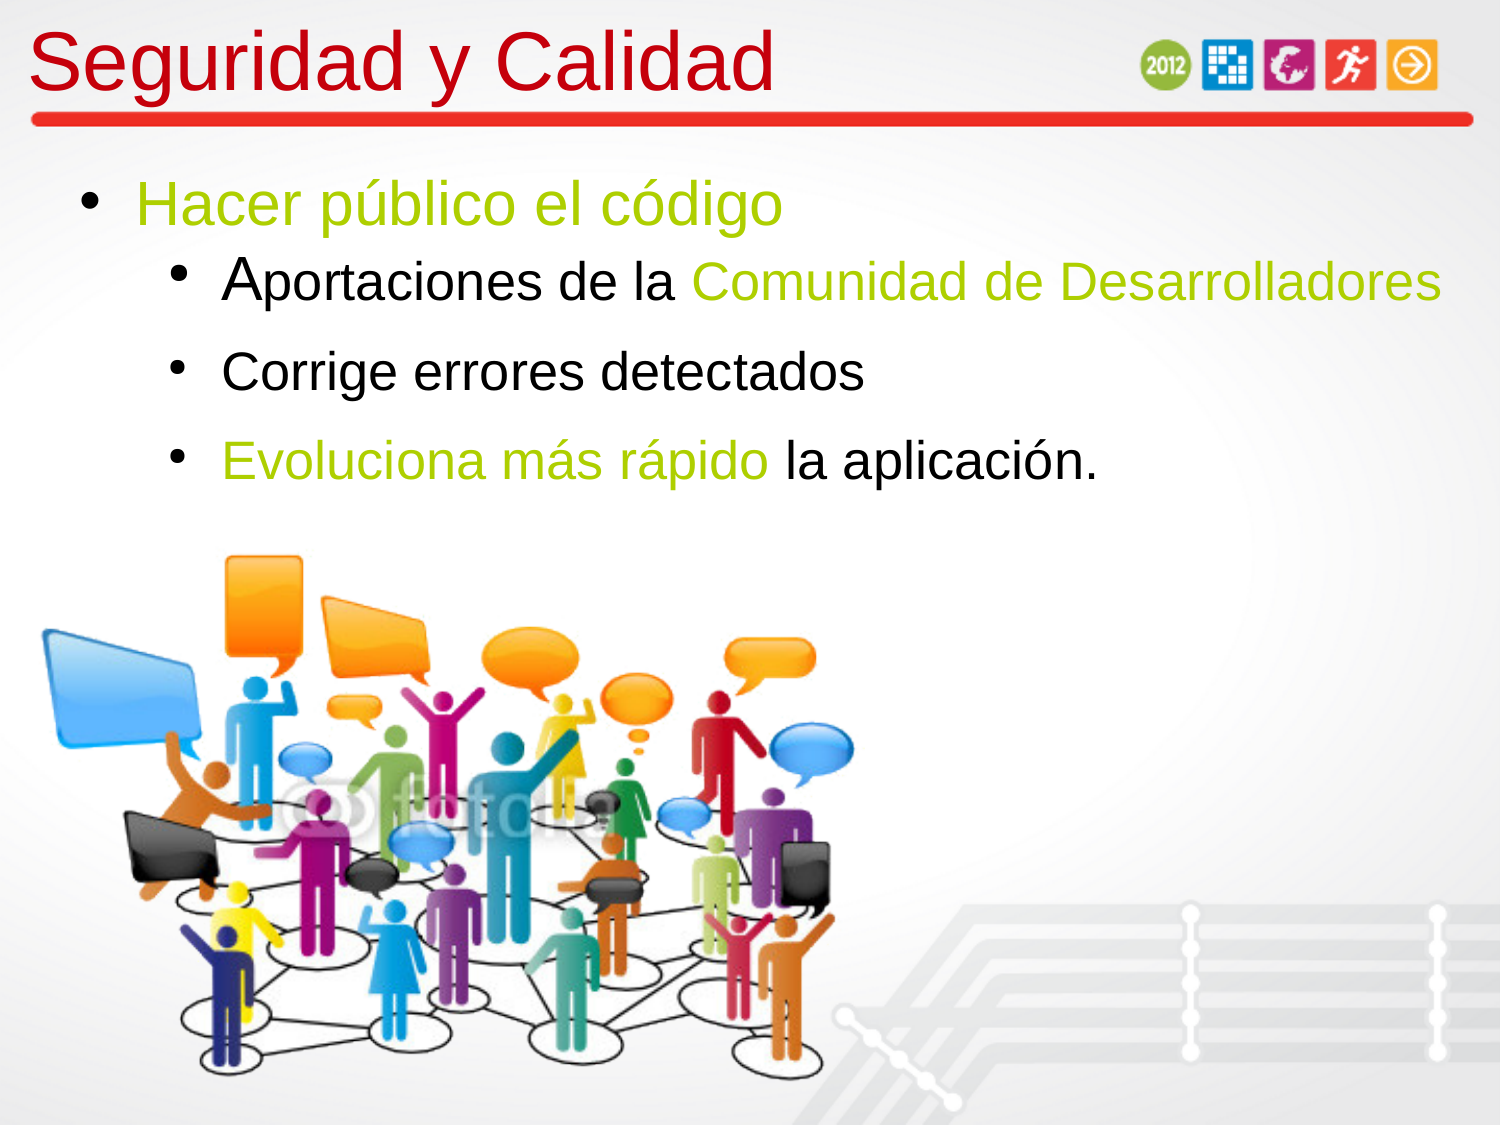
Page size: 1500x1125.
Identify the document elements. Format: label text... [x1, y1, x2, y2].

picture [0, 0, 1500, 1125]
title Seguridad y Calidad [12, 0, 976, 121]
list Hacer público el código Aportaciones de la Comunidad de Desarrolladores Corrige errores detectados Evoluciona más rápido la aplicación. [64, 147, 1465, 638]
